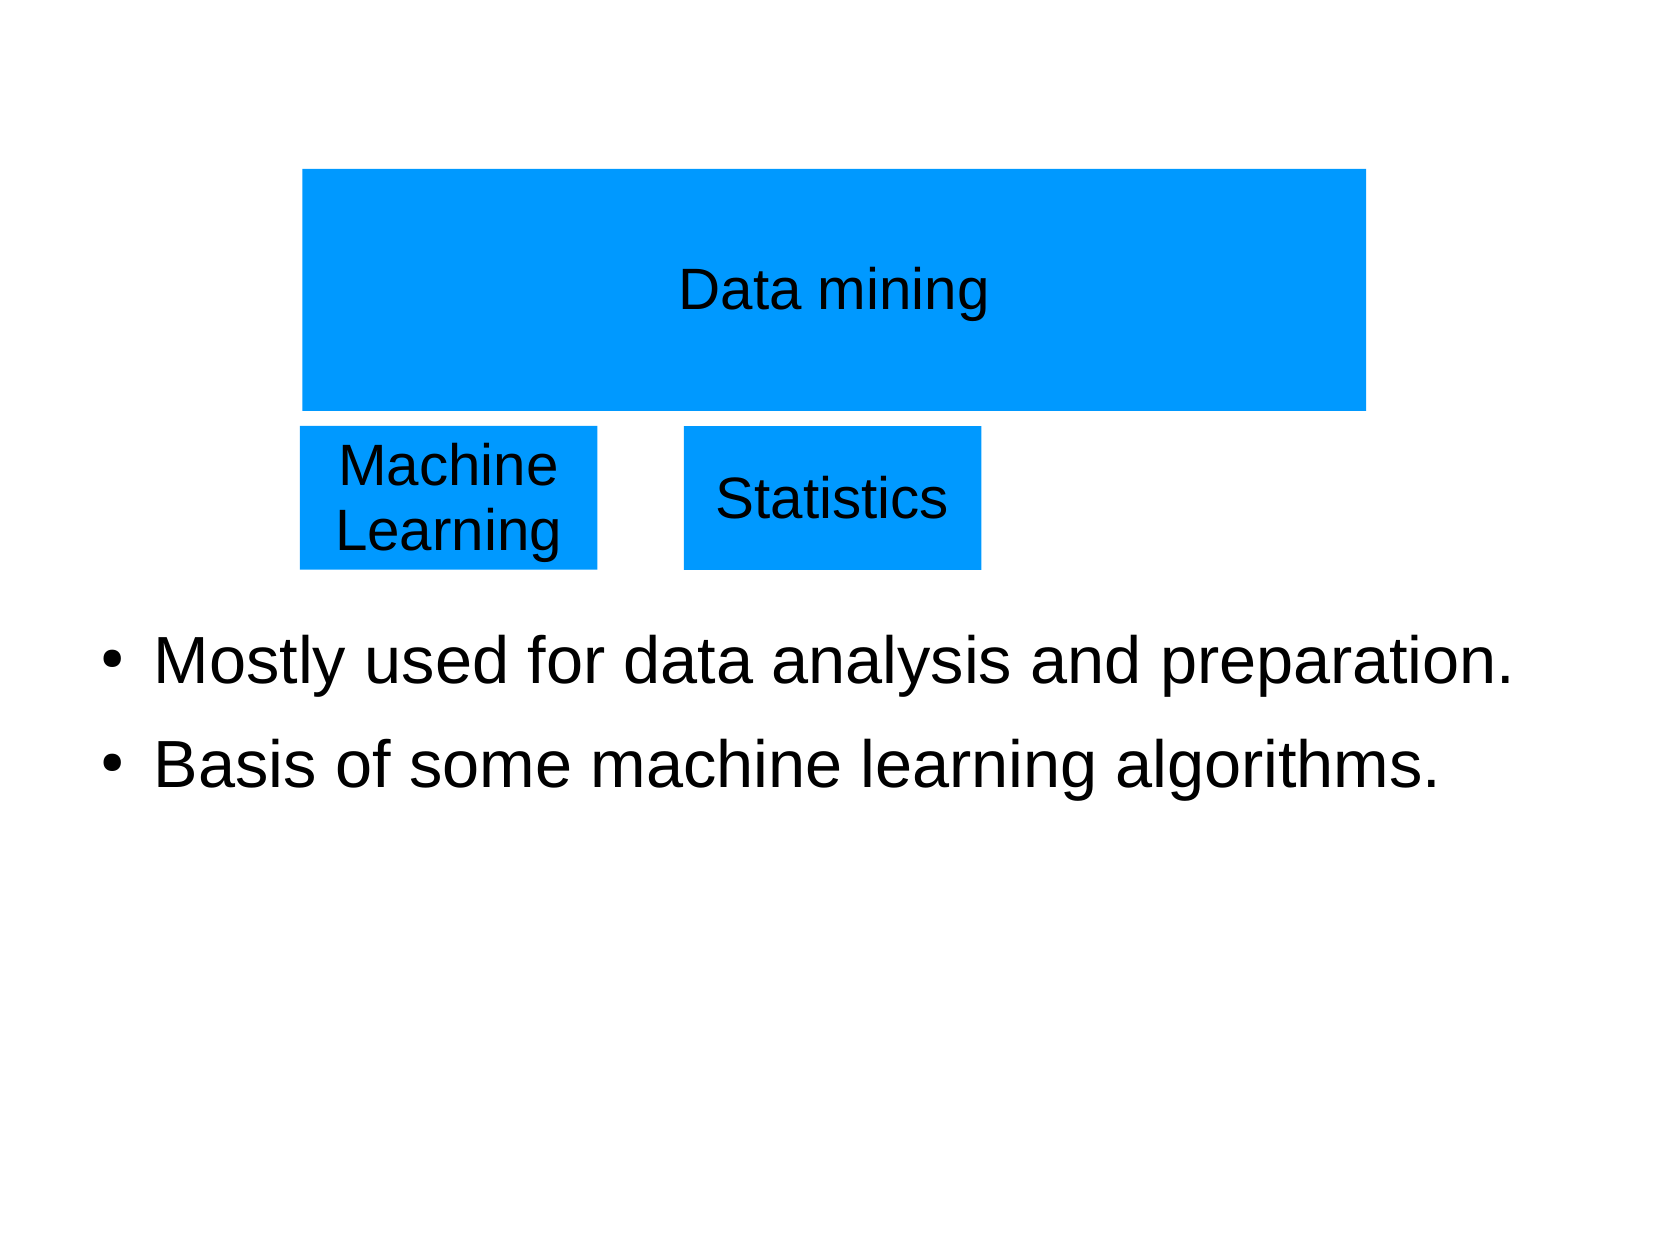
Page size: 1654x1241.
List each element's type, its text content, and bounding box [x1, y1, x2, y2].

text_box Machine Learning [299, 425, 598, 570]
list Mostly used for data analysis and preparation. Basis of some machine learning algorithms. [82, 518, 1571, 1174]
text_box Statistics [683, 426, 982, 570]
text_box Data mining [302, 168, 1367, 411]
